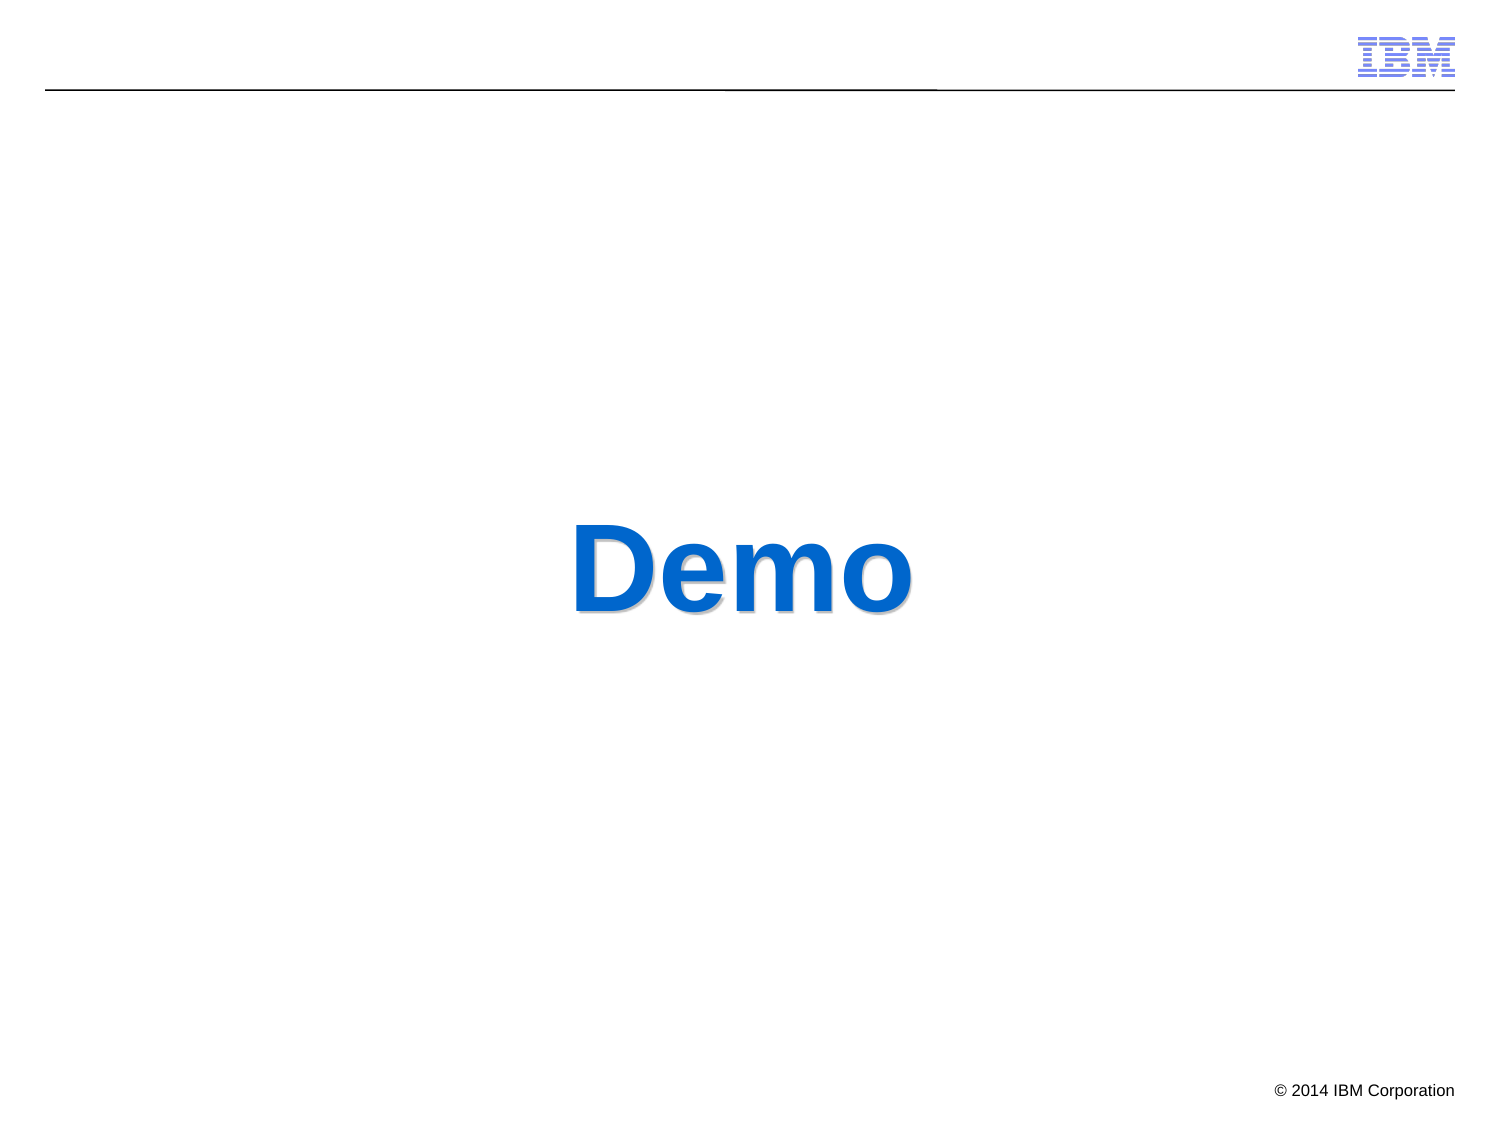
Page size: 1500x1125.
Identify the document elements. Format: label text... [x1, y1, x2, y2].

picture [1358, 37, 1455, 77]
list Demo [29, 496, 1455, 684]
